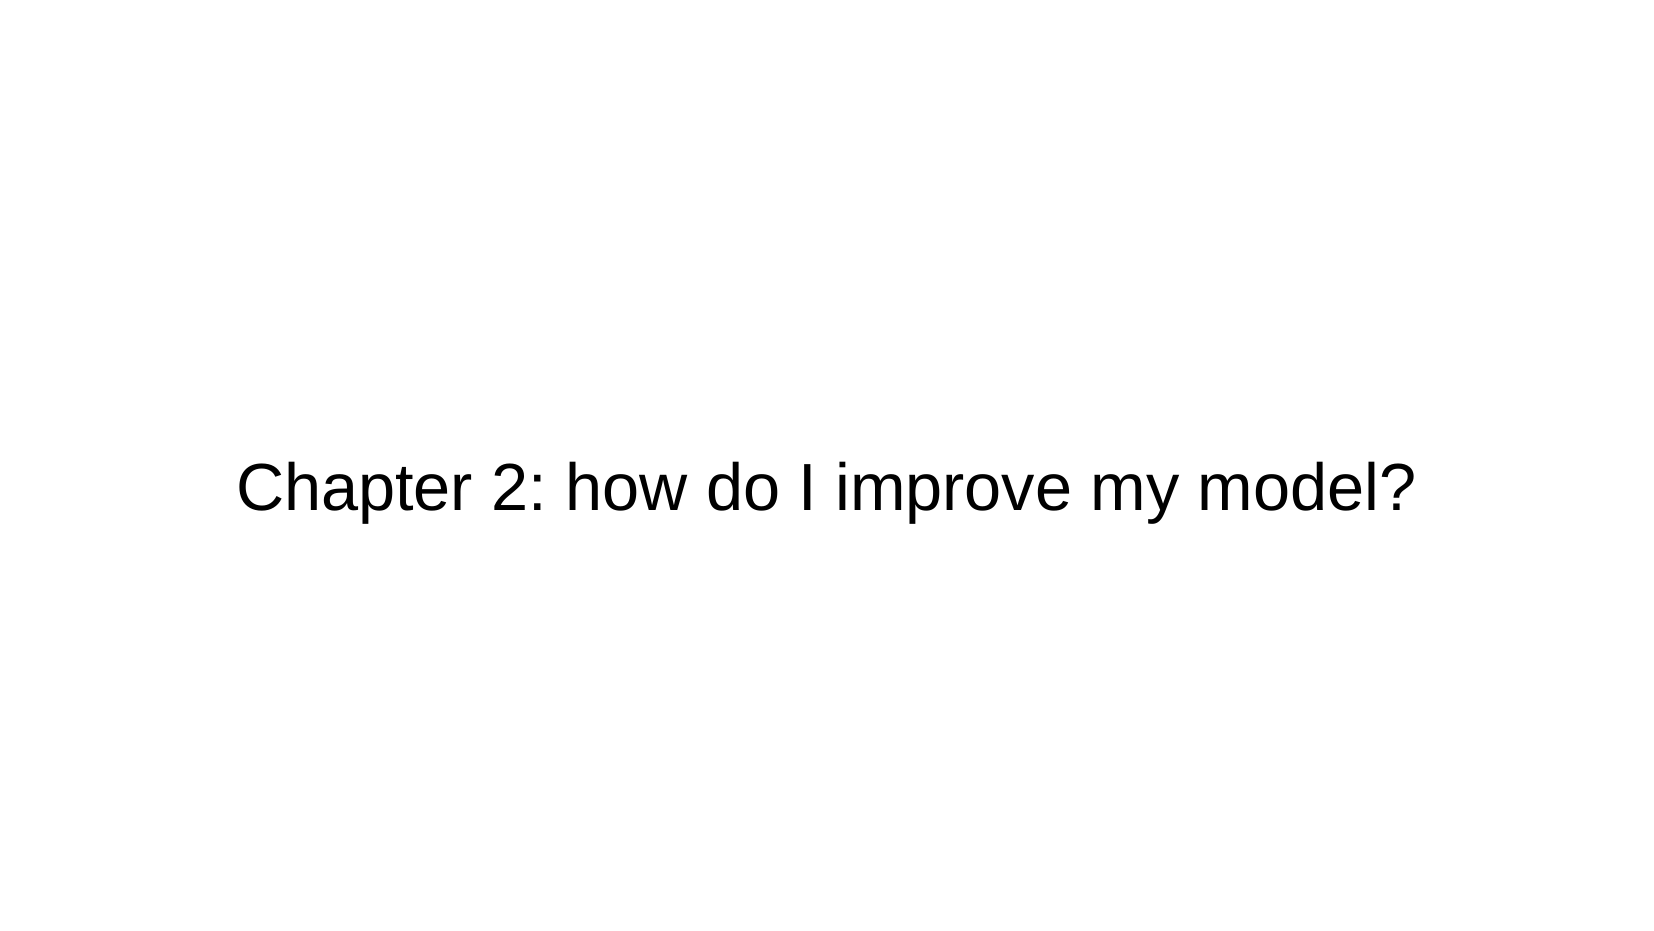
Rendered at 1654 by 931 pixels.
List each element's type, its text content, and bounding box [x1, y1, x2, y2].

subtitle Chapter 2: how do I improve my model? [82, 217, 1571, 758]
